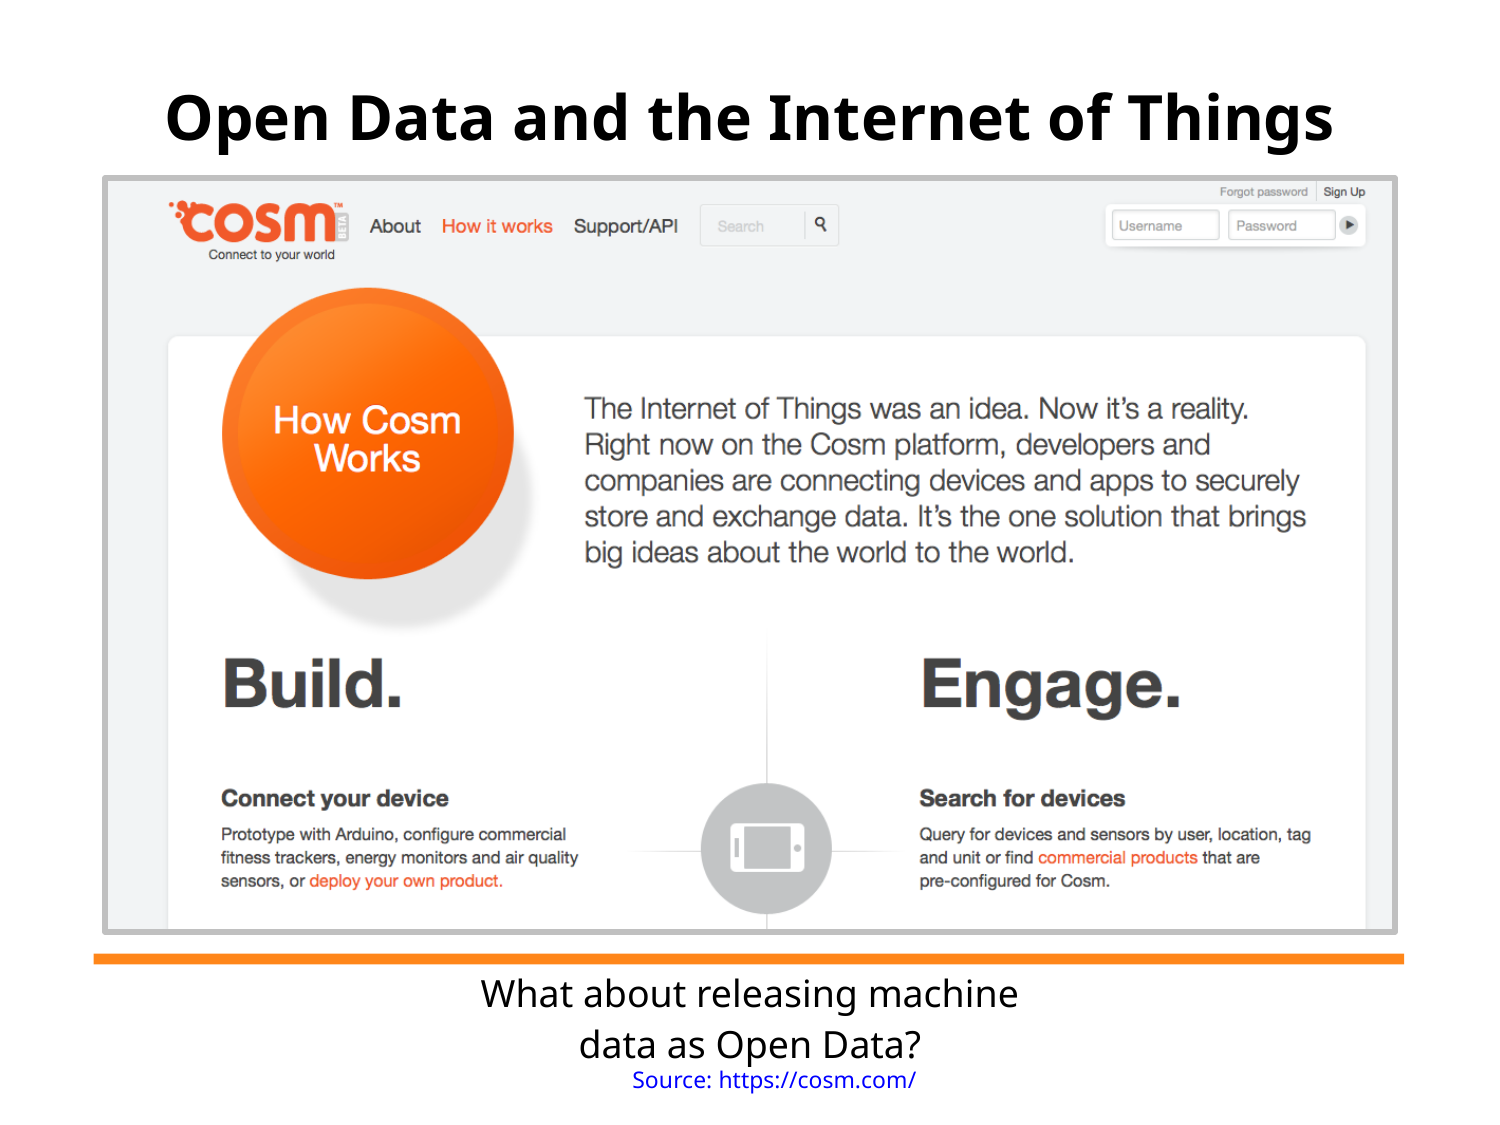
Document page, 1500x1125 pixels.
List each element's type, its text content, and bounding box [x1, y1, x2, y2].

title Open Data and the Internet of Things [75, 44, 1426, 188]
picture [0, 0, 1500, 1125]
text_box Source: https://cosm.com/ [617, 1064, 883, 1098]
text_box What about releasing machine data as Open Data? [424, 960, 1076, 1064]
